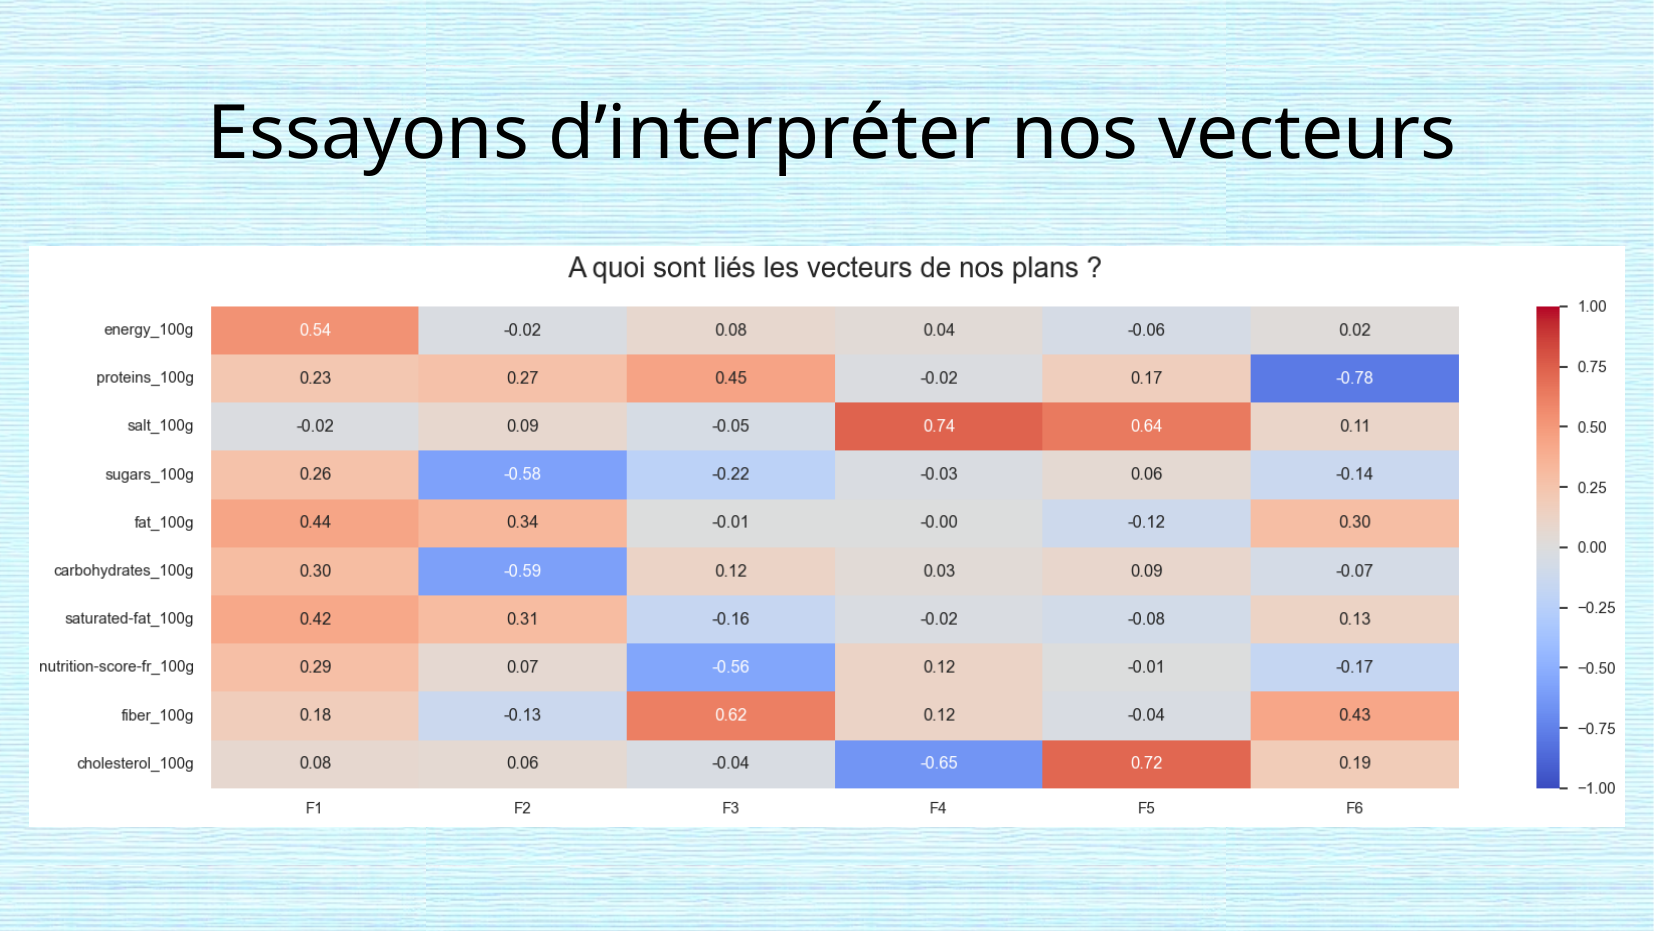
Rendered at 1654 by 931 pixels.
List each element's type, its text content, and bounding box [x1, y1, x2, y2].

picture [29, 246, 1625, 827]
title Essayons d’interpréter nos vecteurs [88, 51, 1577, 207]
